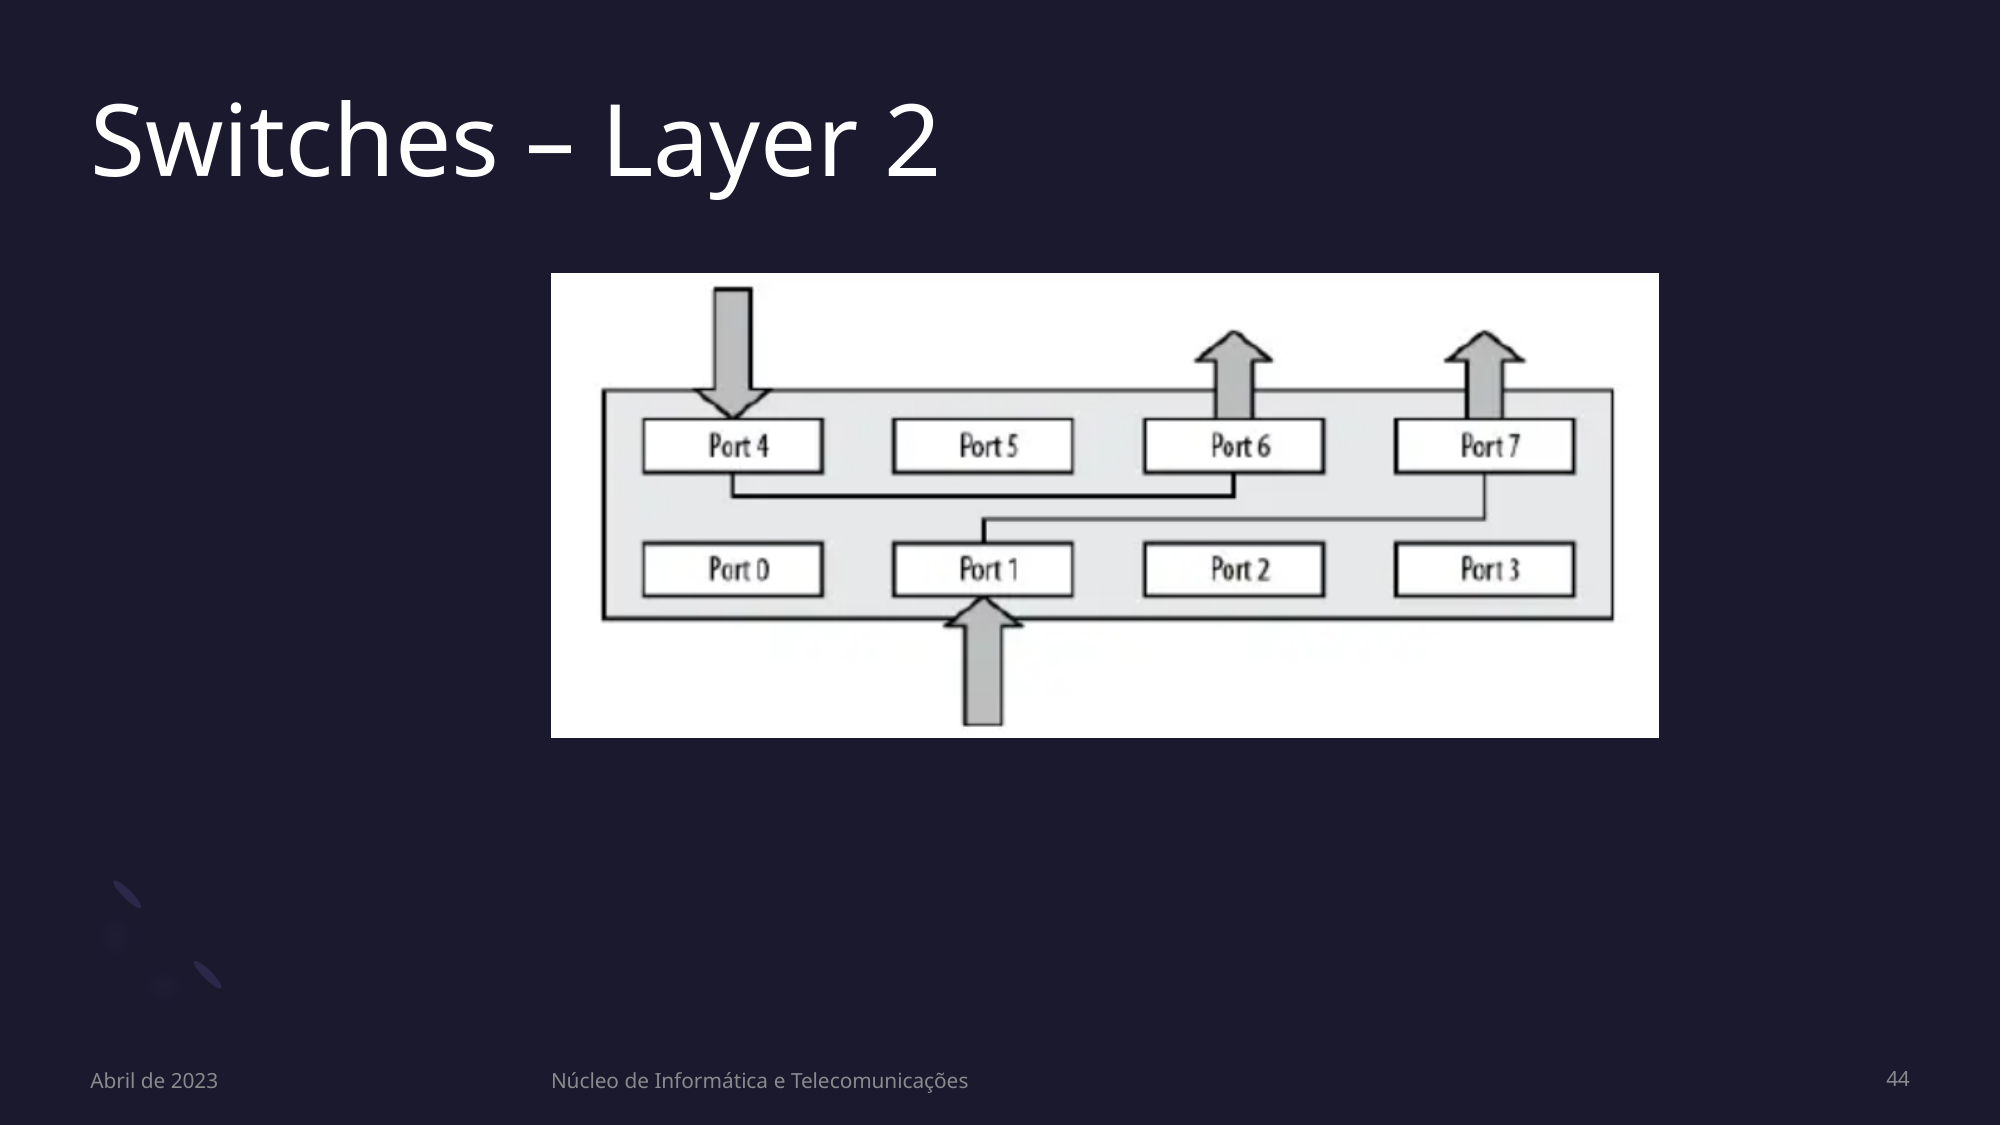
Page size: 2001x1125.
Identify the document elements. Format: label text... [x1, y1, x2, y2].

slide_number Abril de 2023 [90, 1067, 522, 1093]
slide_number <número> [1632, 1067, 1910, 1093]
picture [551, 273, 1659, 738]
footer Núcleo de Informática e Telecomunicações [551, 1067, 1598, 1093]
title Switches – Layer 2 [90, 90, 1937, 203]
